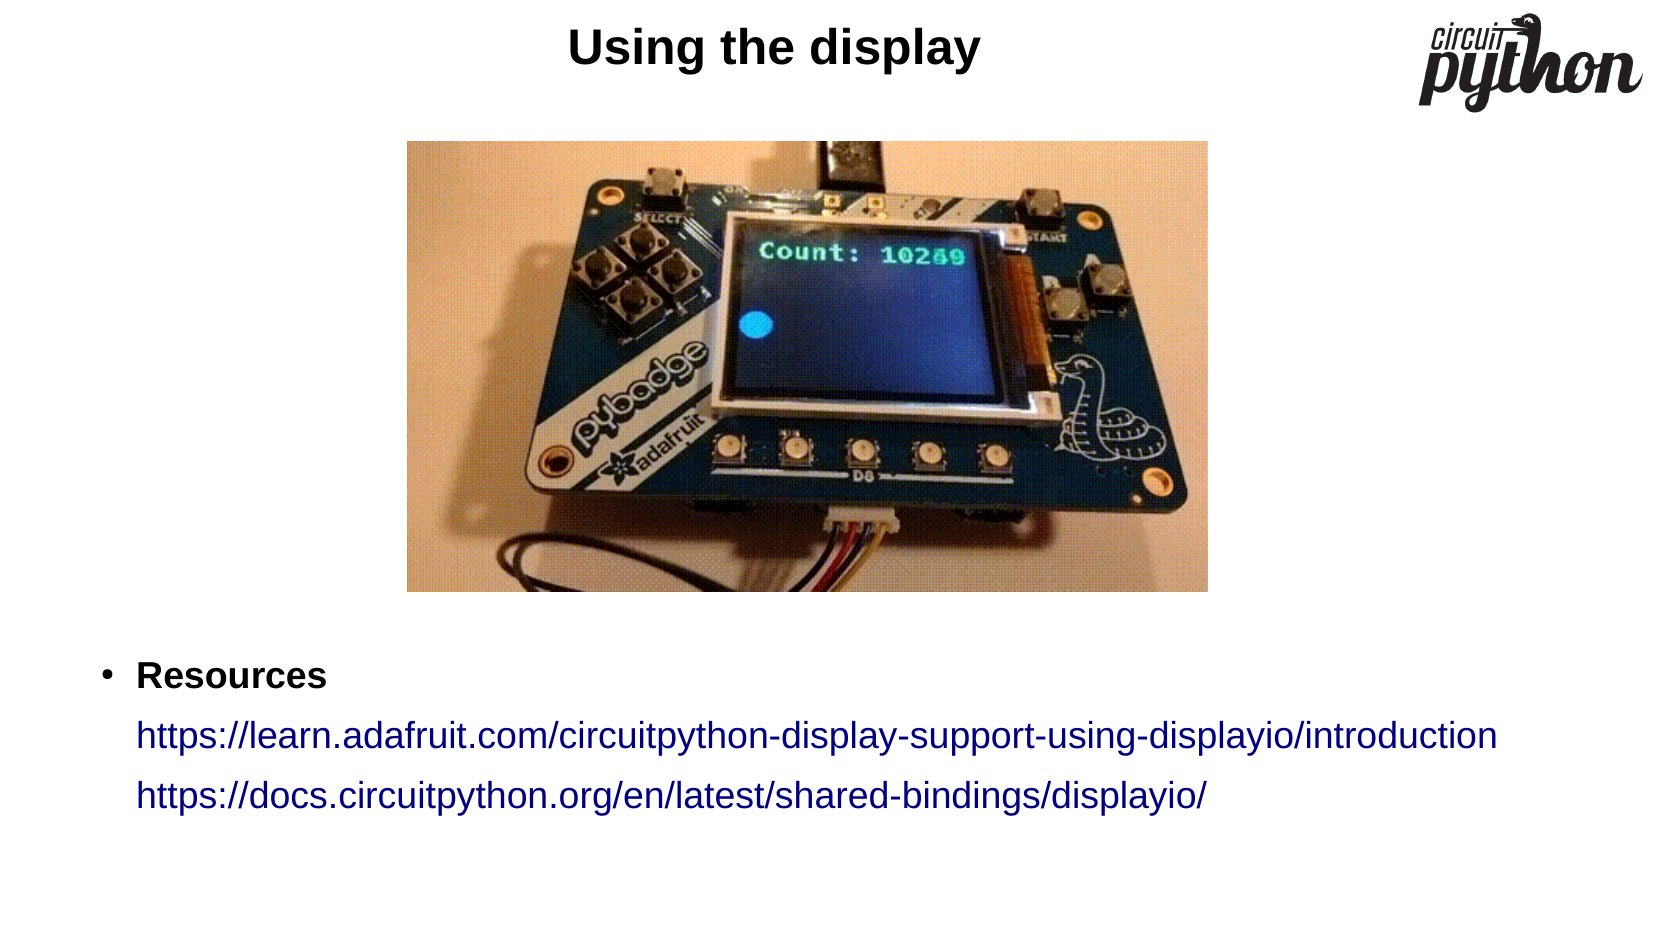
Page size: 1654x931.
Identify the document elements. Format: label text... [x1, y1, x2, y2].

text_box Resources https://learn.adafruit.com/circuitpython-display-support-using-displayio/introduction https://docs.circuitpython.org/en/latest/shared-bindings/displayio/ [86, 647, 1514, 824]
picture [1417, 10, 1643, 114]
text_box Using the display [517, 12, 1021, 139]
picture [407, 141, 1208, 592]
